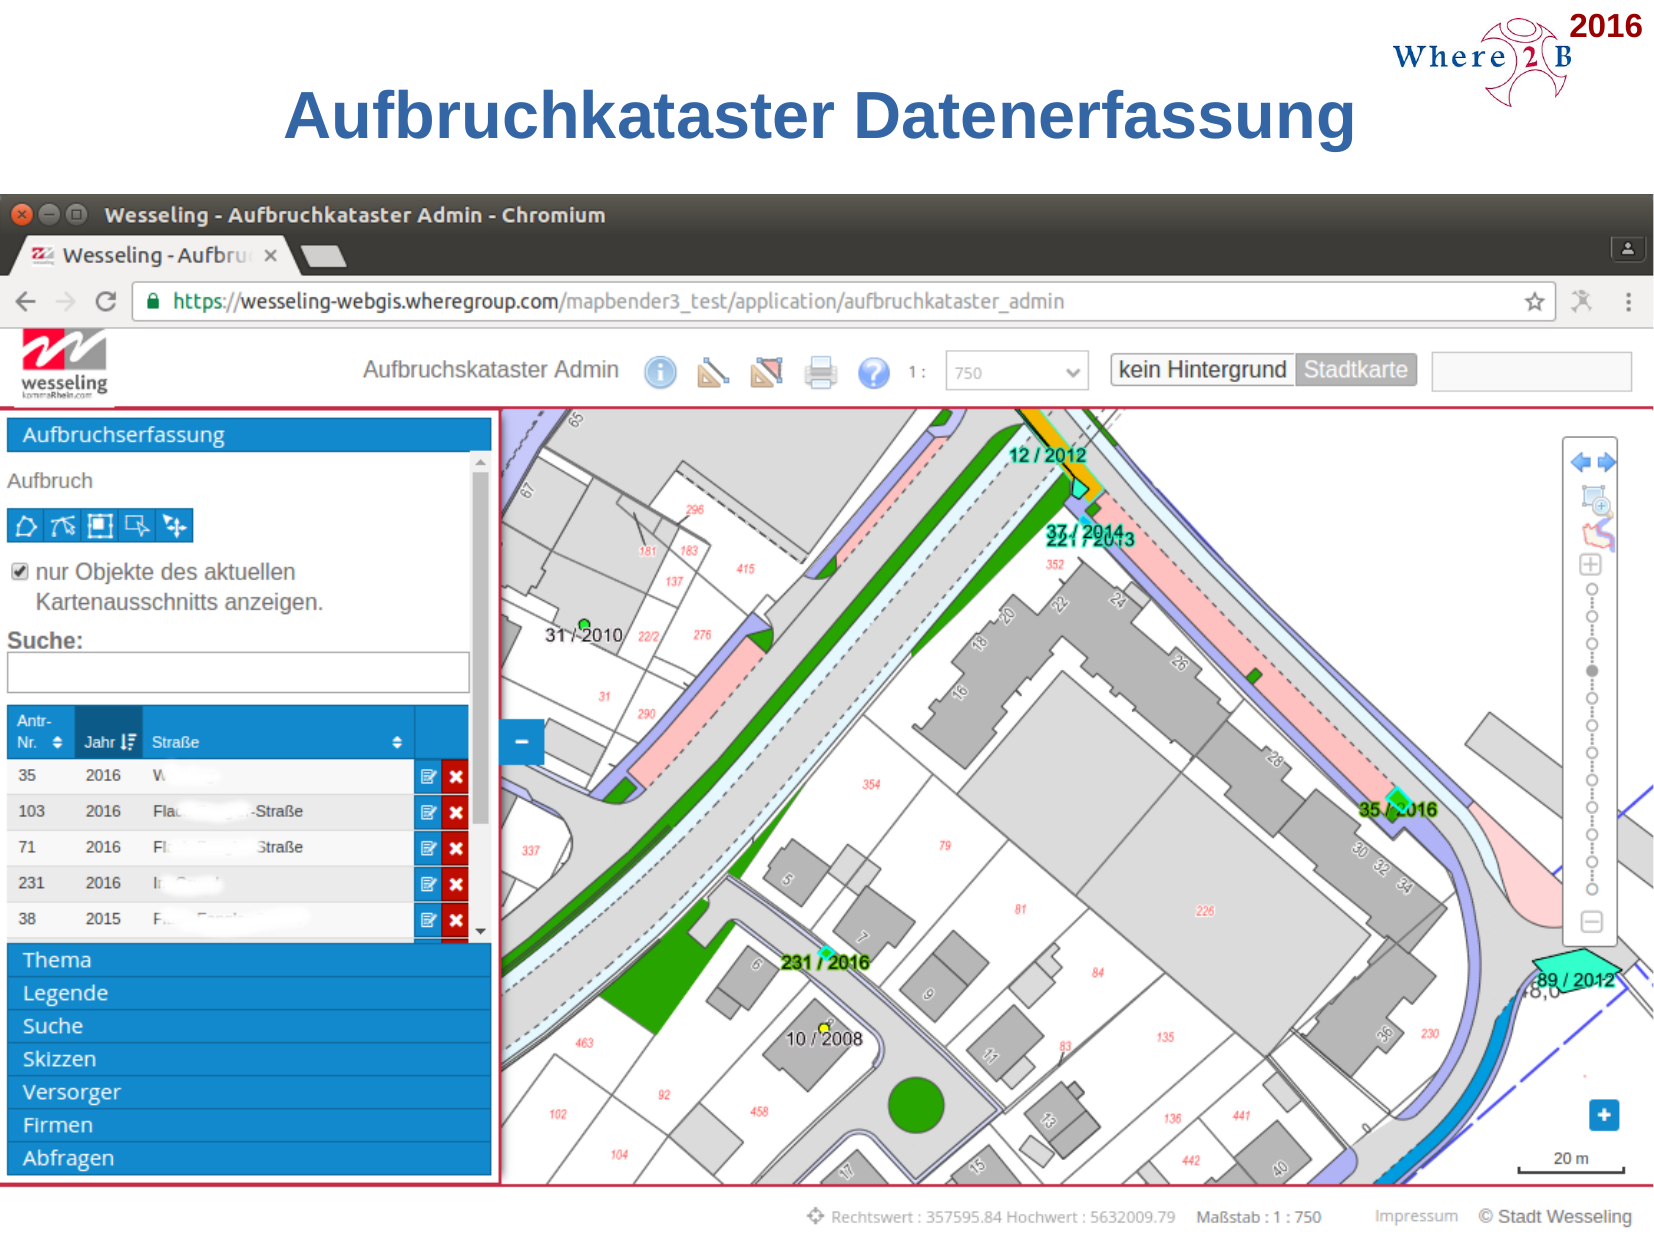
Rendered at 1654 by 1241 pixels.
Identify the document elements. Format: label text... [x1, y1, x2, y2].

picture [0, 194, 1654, 1241]
title Aufbruchkataster Datenerfassung [76, 41, 1565, 189]
picture [1393, 18, 1571, 107]
